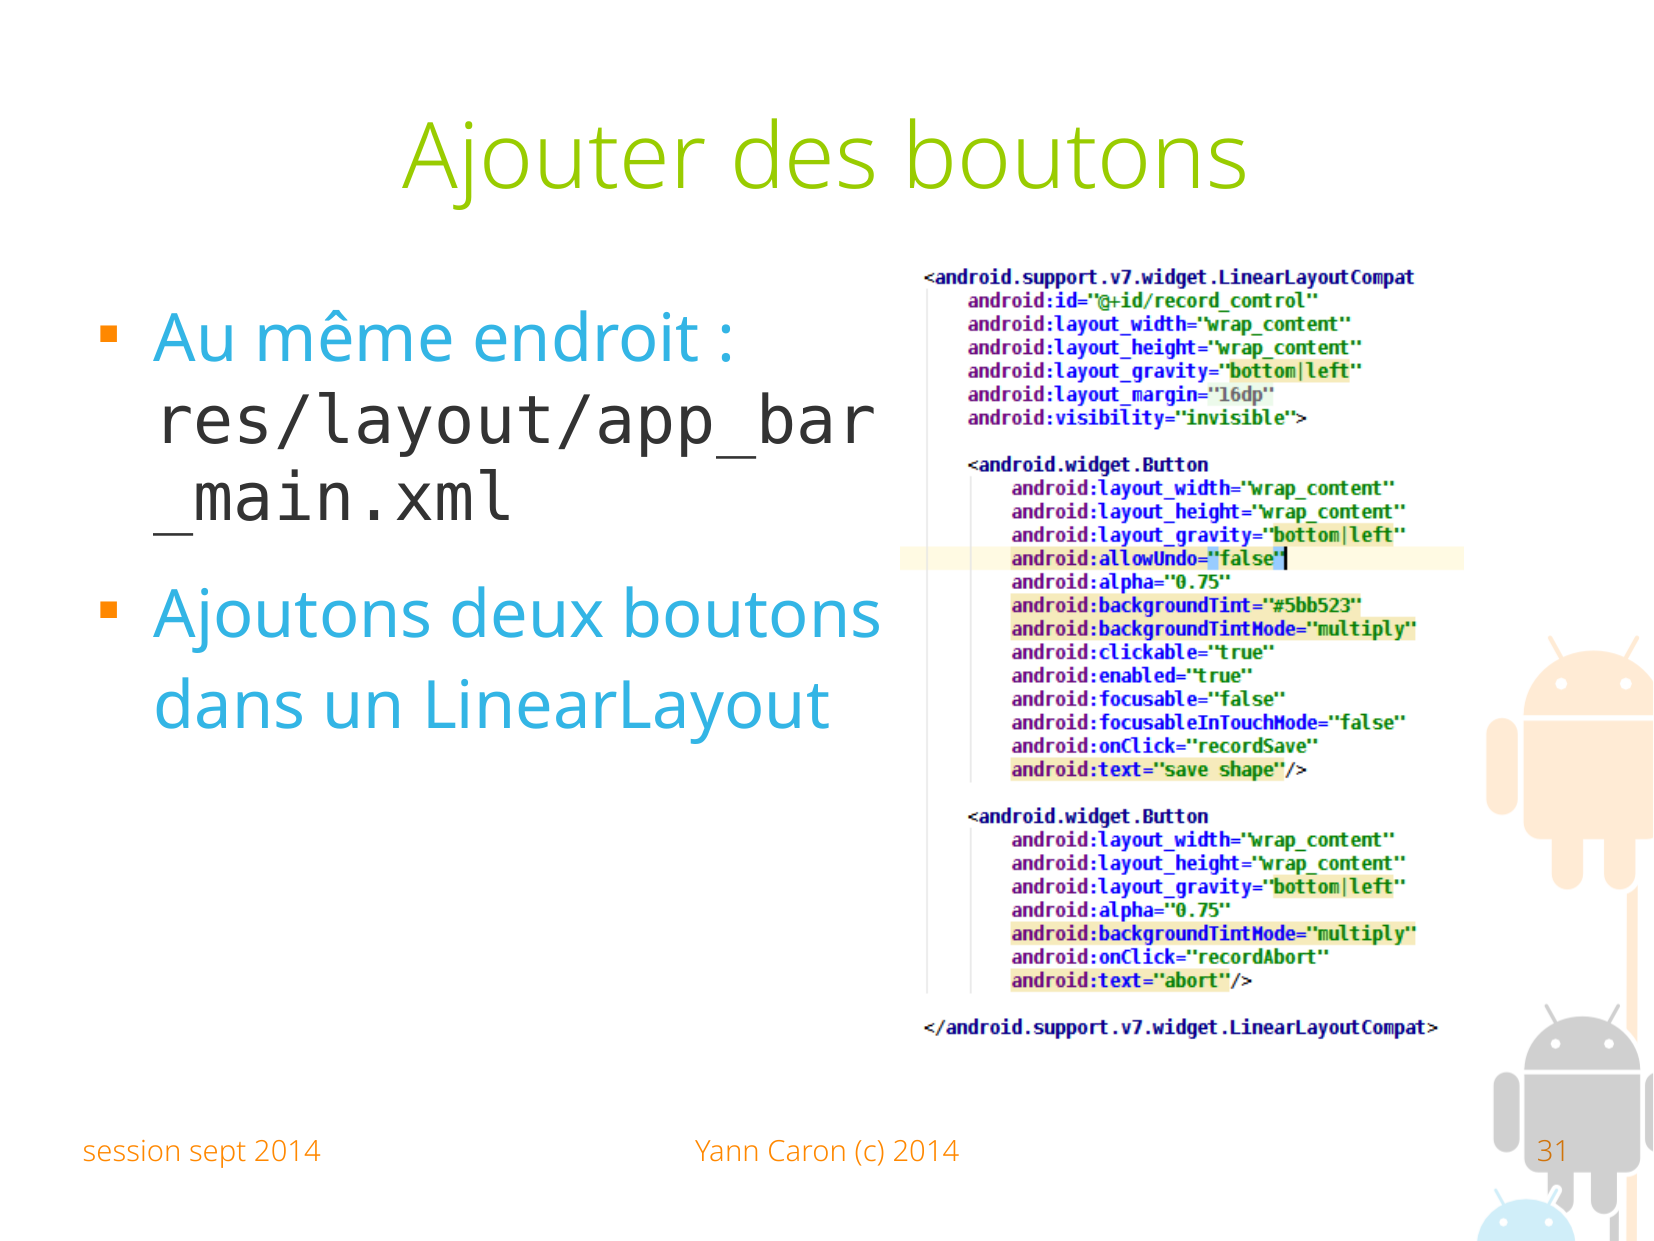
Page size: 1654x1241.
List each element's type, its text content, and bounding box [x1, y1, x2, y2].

list Au même endroit : res/layout/app_bar_main.xml Ajoutons deux boutons dans un LinearLayout [82, 290, 900, 1010]
title Ajouter des boutons [82, 49, 1571, 257]
picture [240, 253, 1654, 1241]
